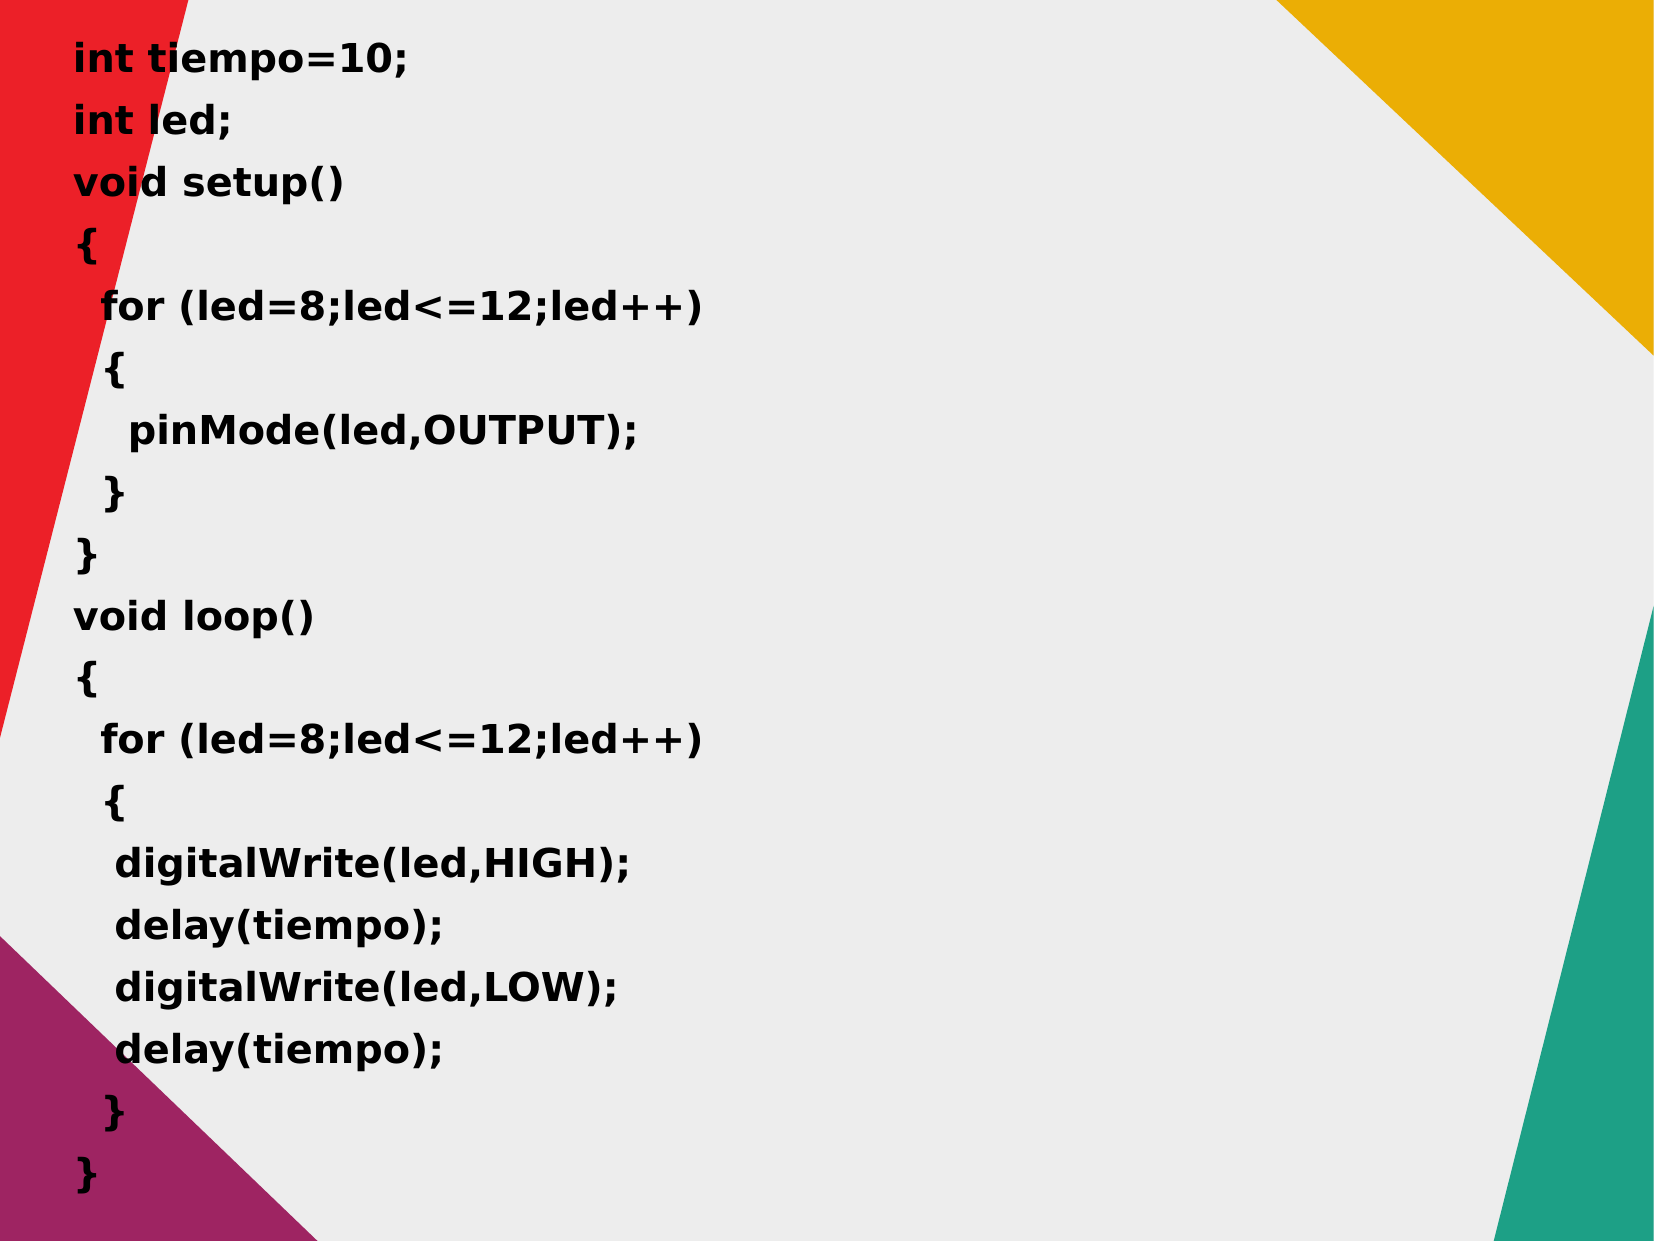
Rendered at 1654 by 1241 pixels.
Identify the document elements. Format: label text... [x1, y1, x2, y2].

list int tiempo=10; int led; void setup() { for (led=8;led<=12;led++) { pinMode(led,OUTPUT); } } void loop() { for (led=8;led<=12;led++) { digitalWrite(led,HIGH); delay(tiempo); digitalWrite(led,LOW); delay(tiempo); } } [35, 35, 1571, 1205]
